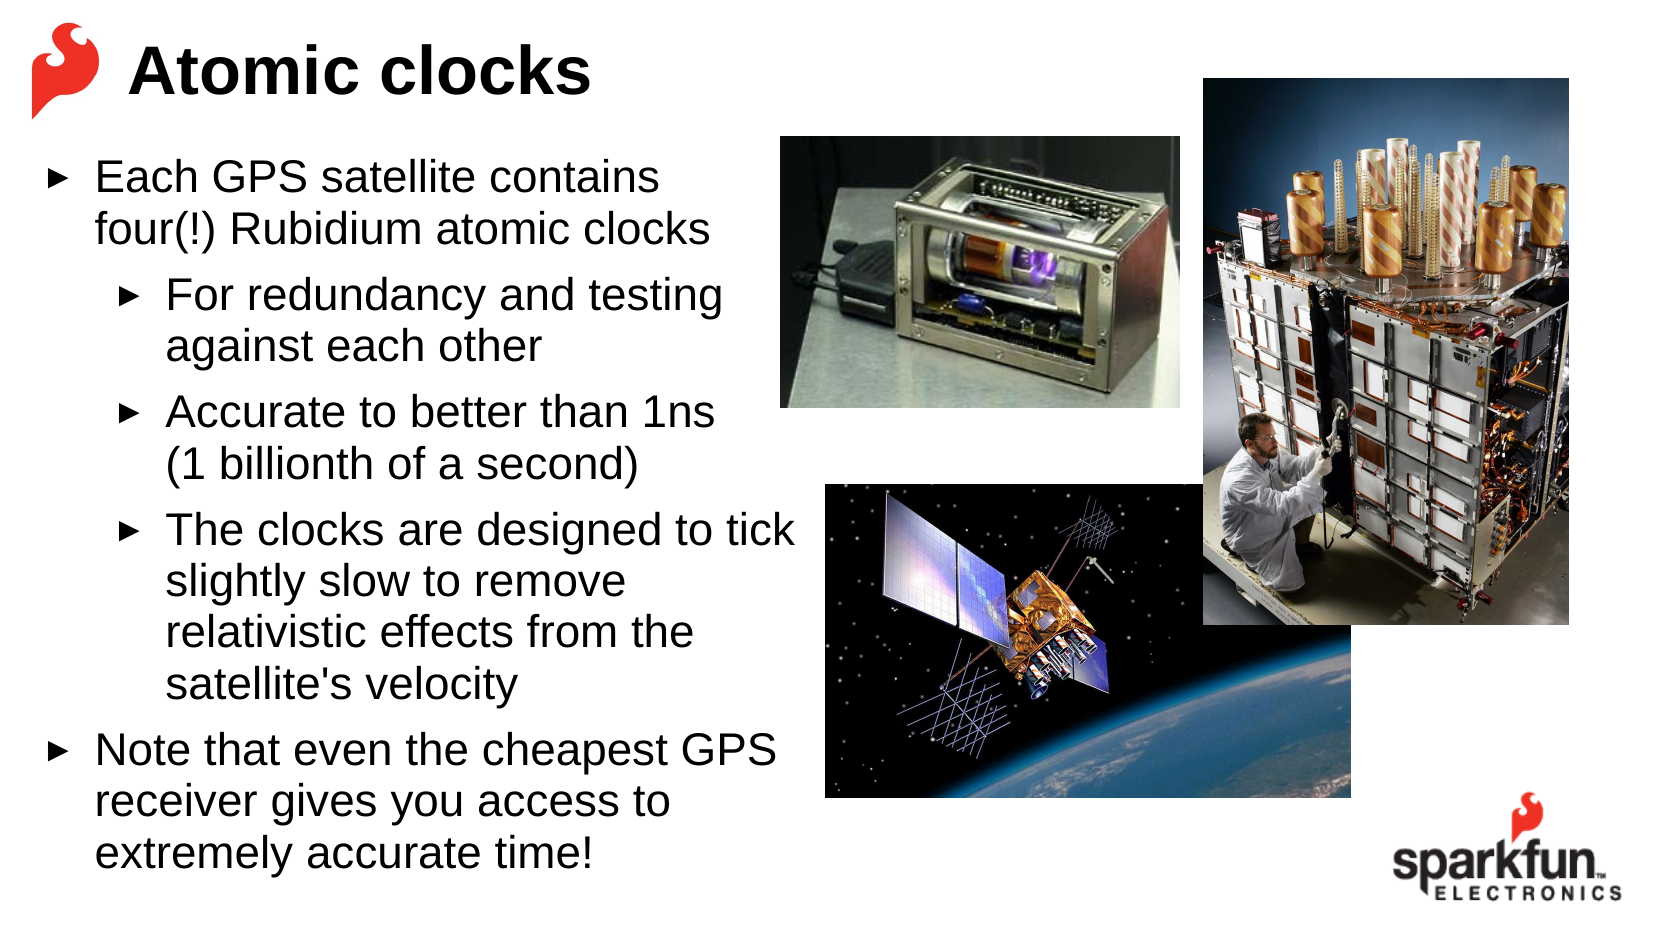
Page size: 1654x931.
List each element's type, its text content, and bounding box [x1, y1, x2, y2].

list Each GPS satellite contains four(!) Rubidium atomic clocks For redundancy and testing against each other Accurate to better than 1ns (1 billionth of a second) The clocks are designed to tick slightly slow to remove relativistic effects from the satellite's velocity Note that even the cheapest GPS receiver gives you access to extremely accurate time! [23, 151, 814, 931]
picture [780, 136, 1180, 408]
picture [825, 78, 1569, 798]
picture [1363, 749, 1651, 926]
picture [0, 5, 171, 133]
title Atomic clocks [127, 32, 1550, 110]
picture [961, 649, 1351, 798]
